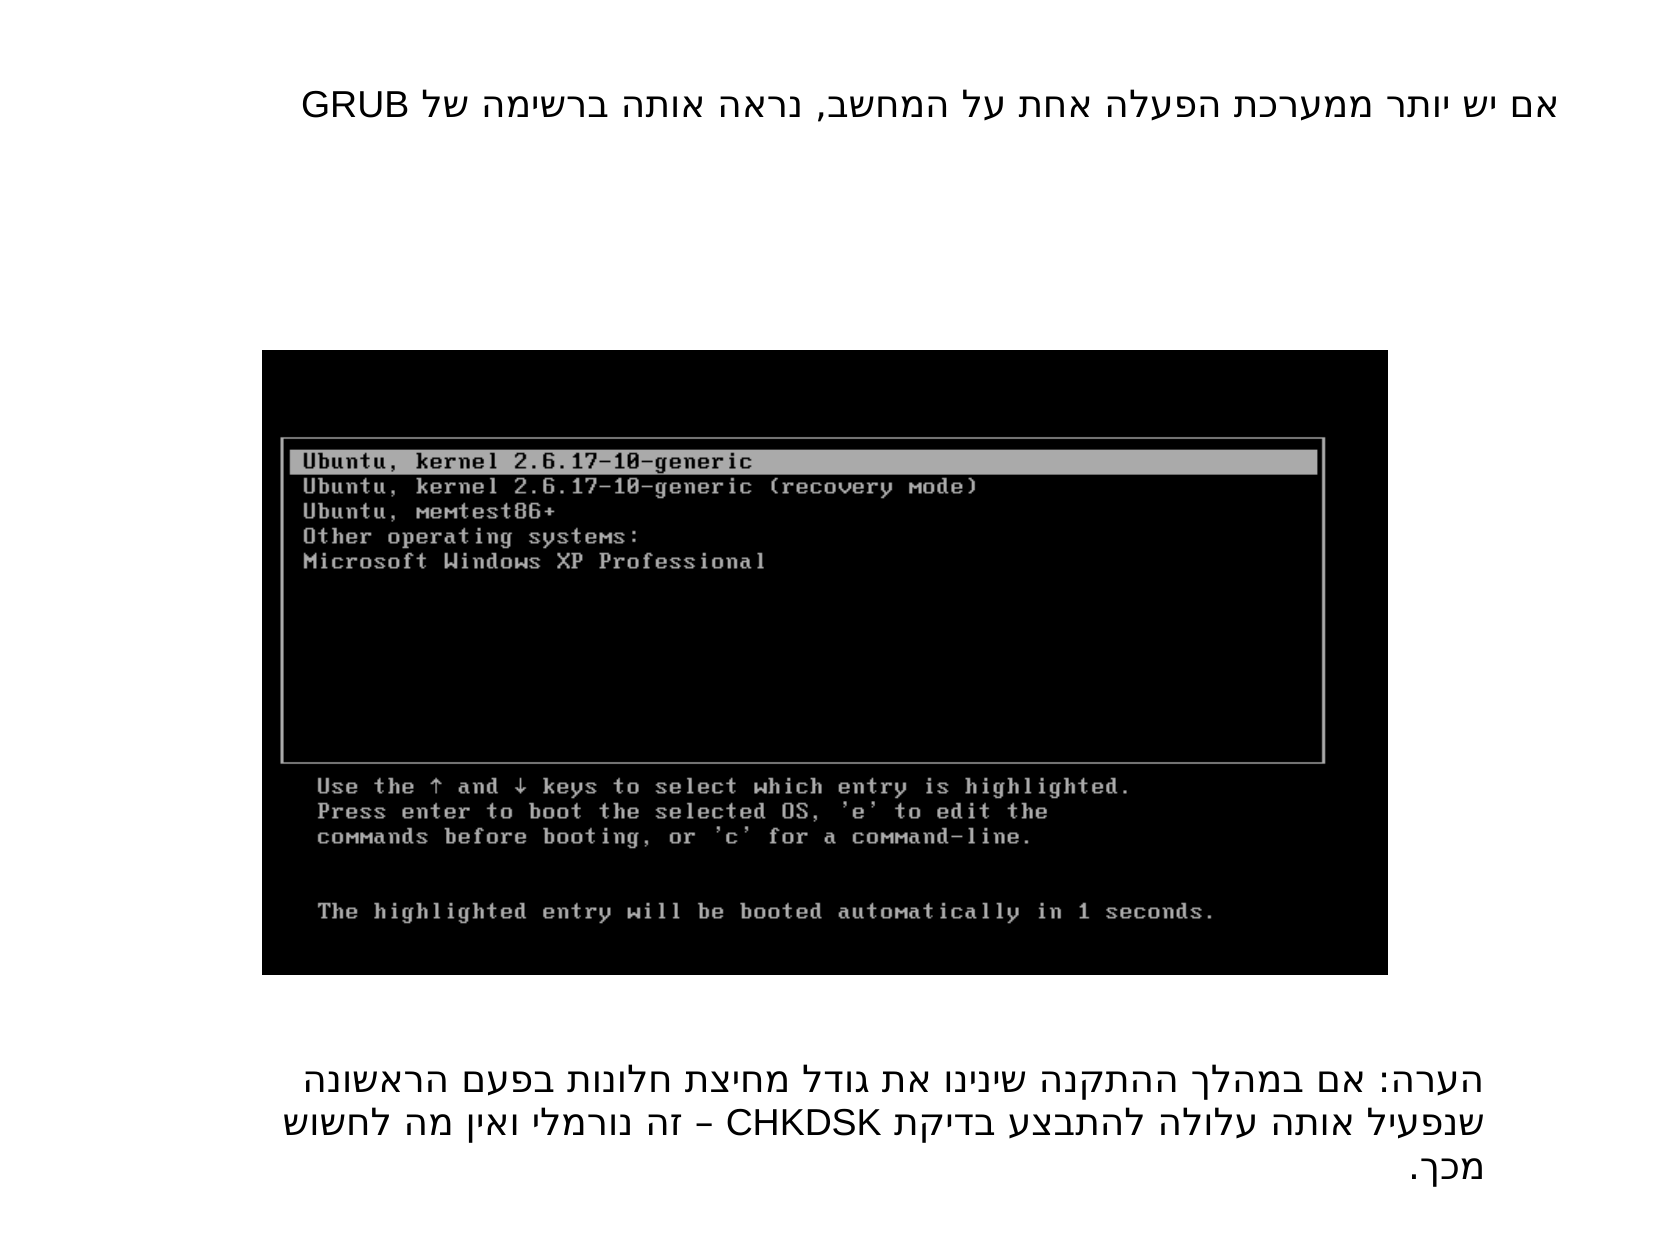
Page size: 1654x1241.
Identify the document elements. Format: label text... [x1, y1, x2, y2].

picture [262, 350, 1388, 976]
text_box הערה: אם במהלך ההתקנה שינינו את גודל מחיצת חלונות בפעם הראשונה שנפעיל אותה עלולה להתבצע בדיקת CHKDSK – זה נורמלי ואין מה לחשוש מכך. [187, 1050, 1501, 1202]
text_box אם יש יותר ממערכת הפעלה אחת על המחשב, נראה אותה ברשימה של GRUB [225, 75, 1576, 136]
